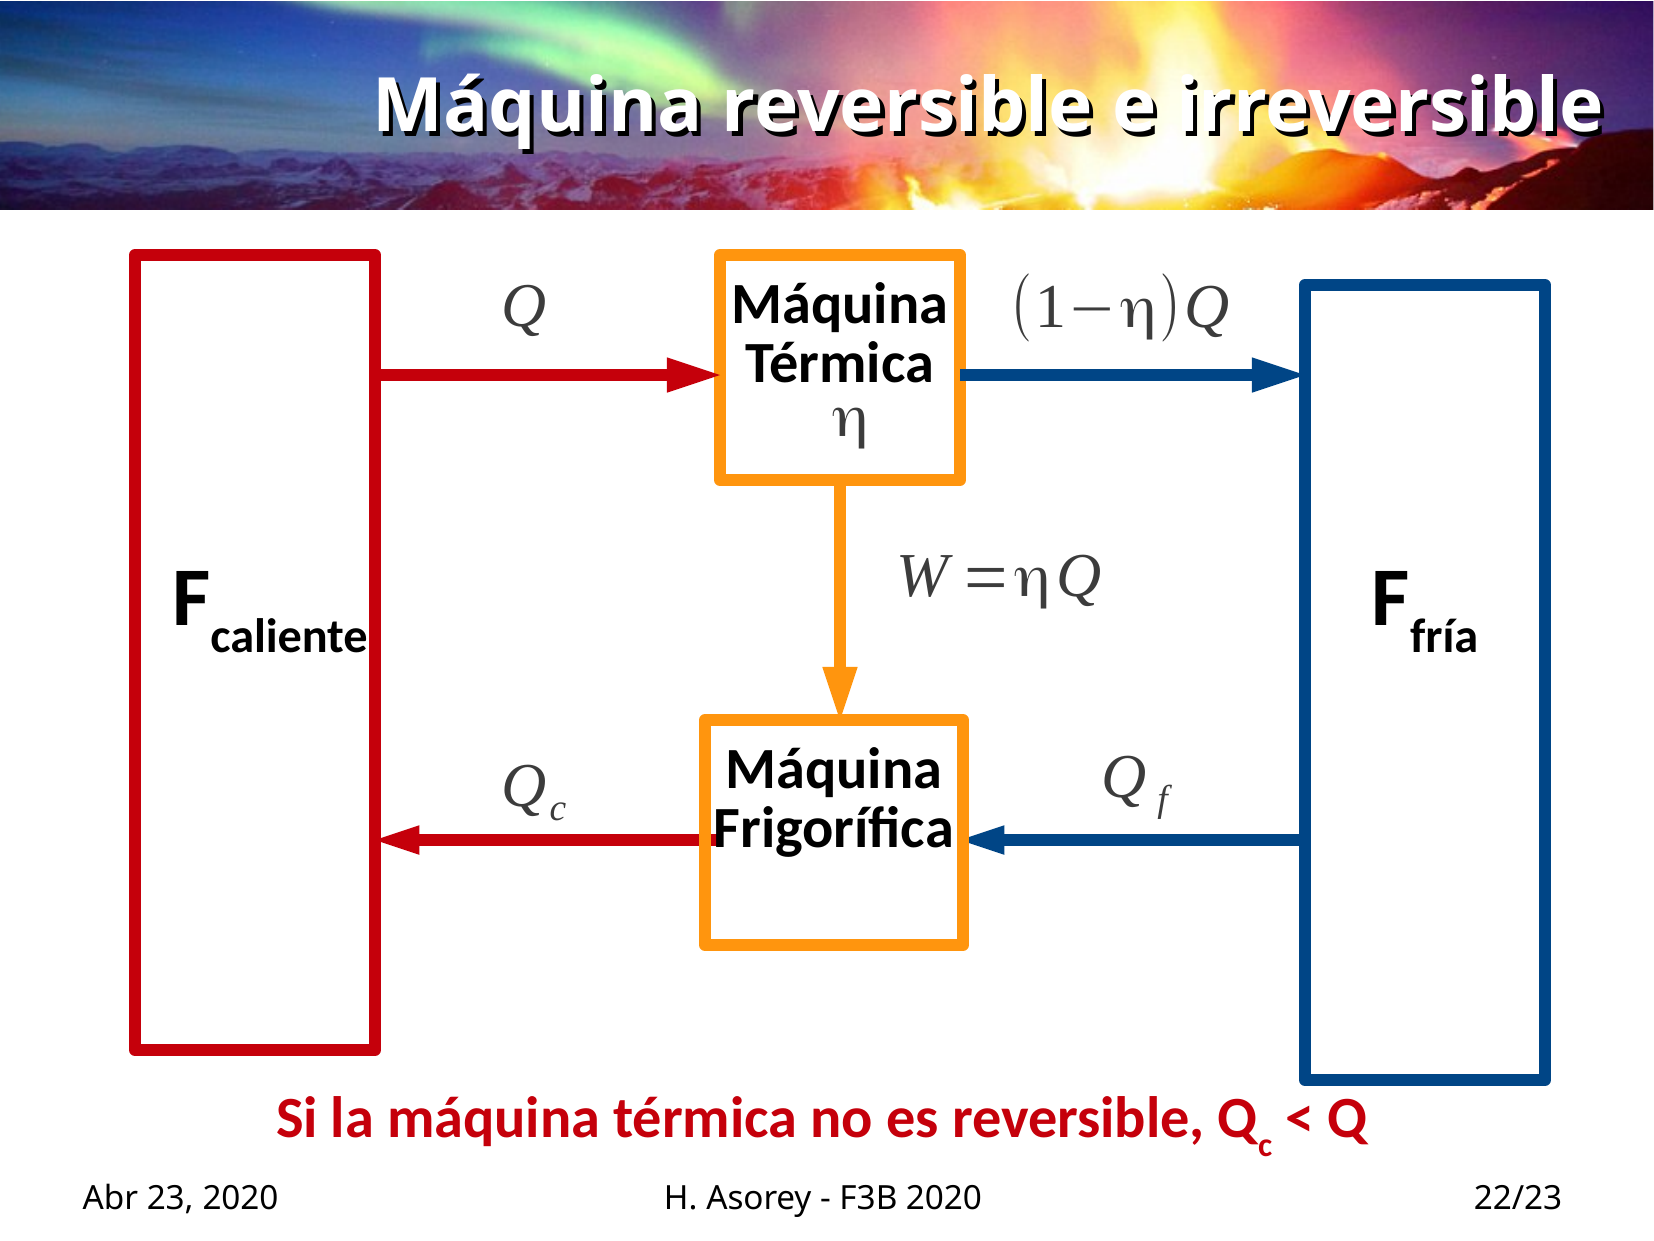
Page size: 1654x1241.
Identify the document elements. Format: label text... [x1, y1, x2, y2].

text_box Ffría [1305, 555, 1546, 691]
chart [1005, 270, 1239, 345]
text_box Si la máquina térmica no es reversible, Qc < Q [233, 1093, 1411, 1201]
chart [1095, 741, 1184, 820]
text_box Máquina Térmica [720, 255, 961, 481]
text_box Fcaliente [150, 555, 391, 691]
text_box Máquina Frigorífica [705, 720, 964, 946]
chart [495, 270, 555, 339]
chart [495, 750, 574, 829]
chart [890, 540, 1111, 612]
title Máquina reversible e irreversible [45, 15, 1606, 191]
picture [0, 1, 1654, 210]
chart [825, 405, 878, 452]
